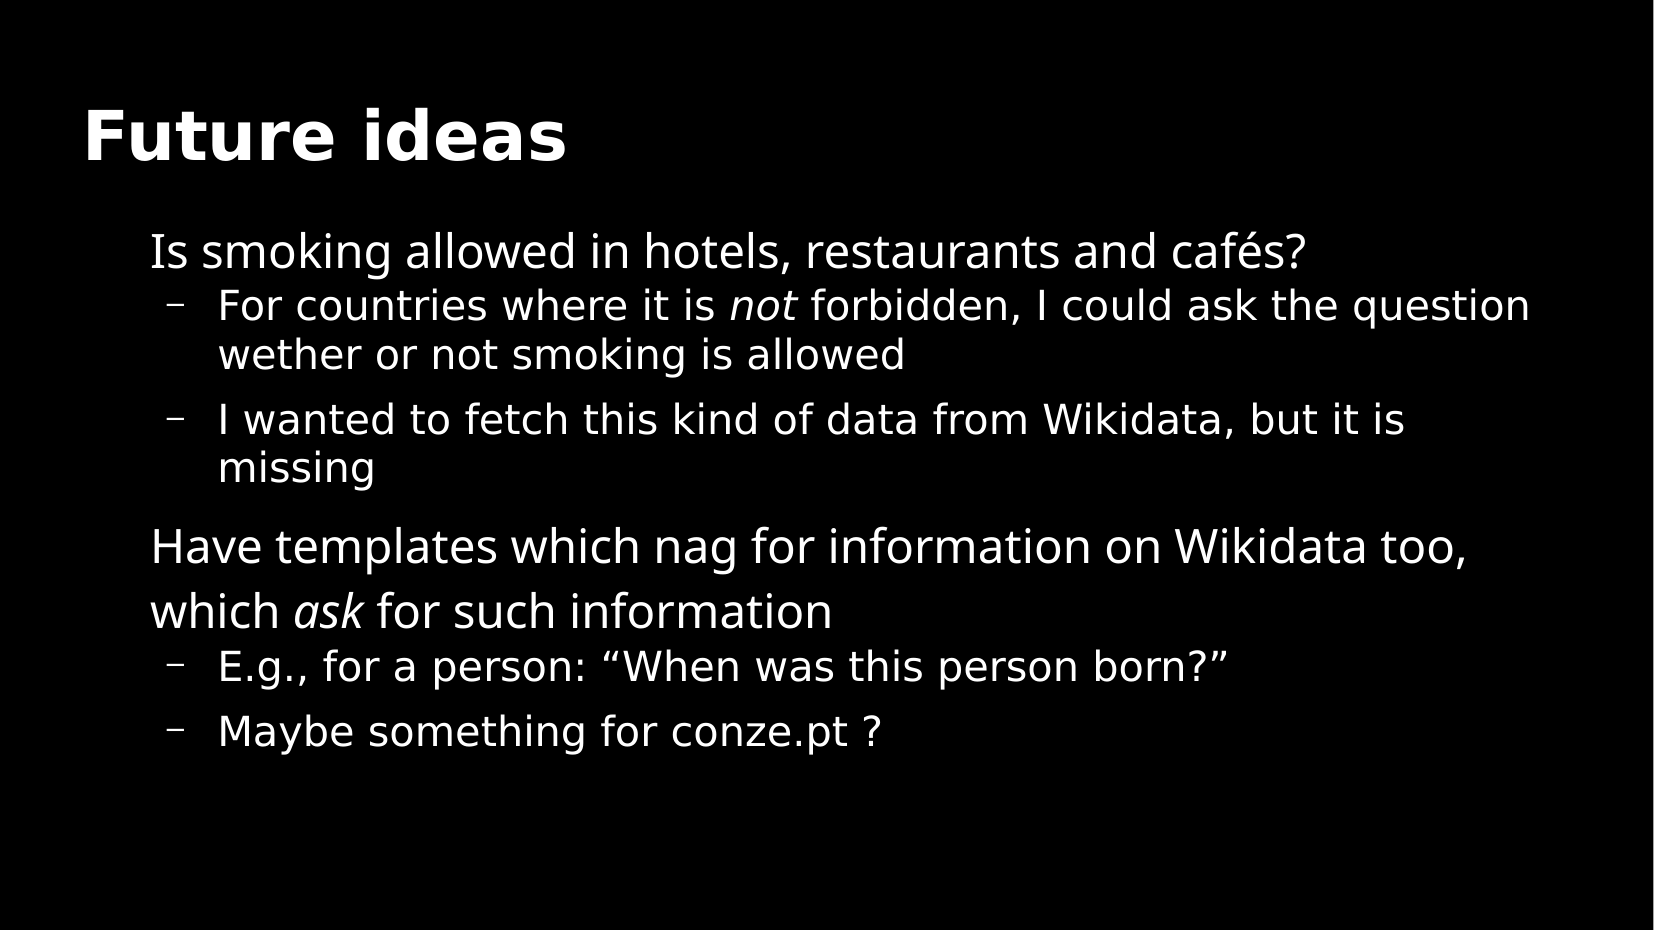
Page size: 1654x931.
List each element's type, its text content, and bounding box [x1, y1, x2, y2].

list Is smoking allowed in hotels, restaurants and cafés? For countries where it is not forbidden, I could ask the question wether or not smoking is allowed I wanted to fetch this kind of data from Wikidata, but it is missing Have templates which nag for information on Wikidata too, which ask for such information E.g., for a person: “When was this person born?” Maybe something for conze.pt ? [82, 217, 1571, 758]
title Future ideas [82, 59, 1571, 215]
